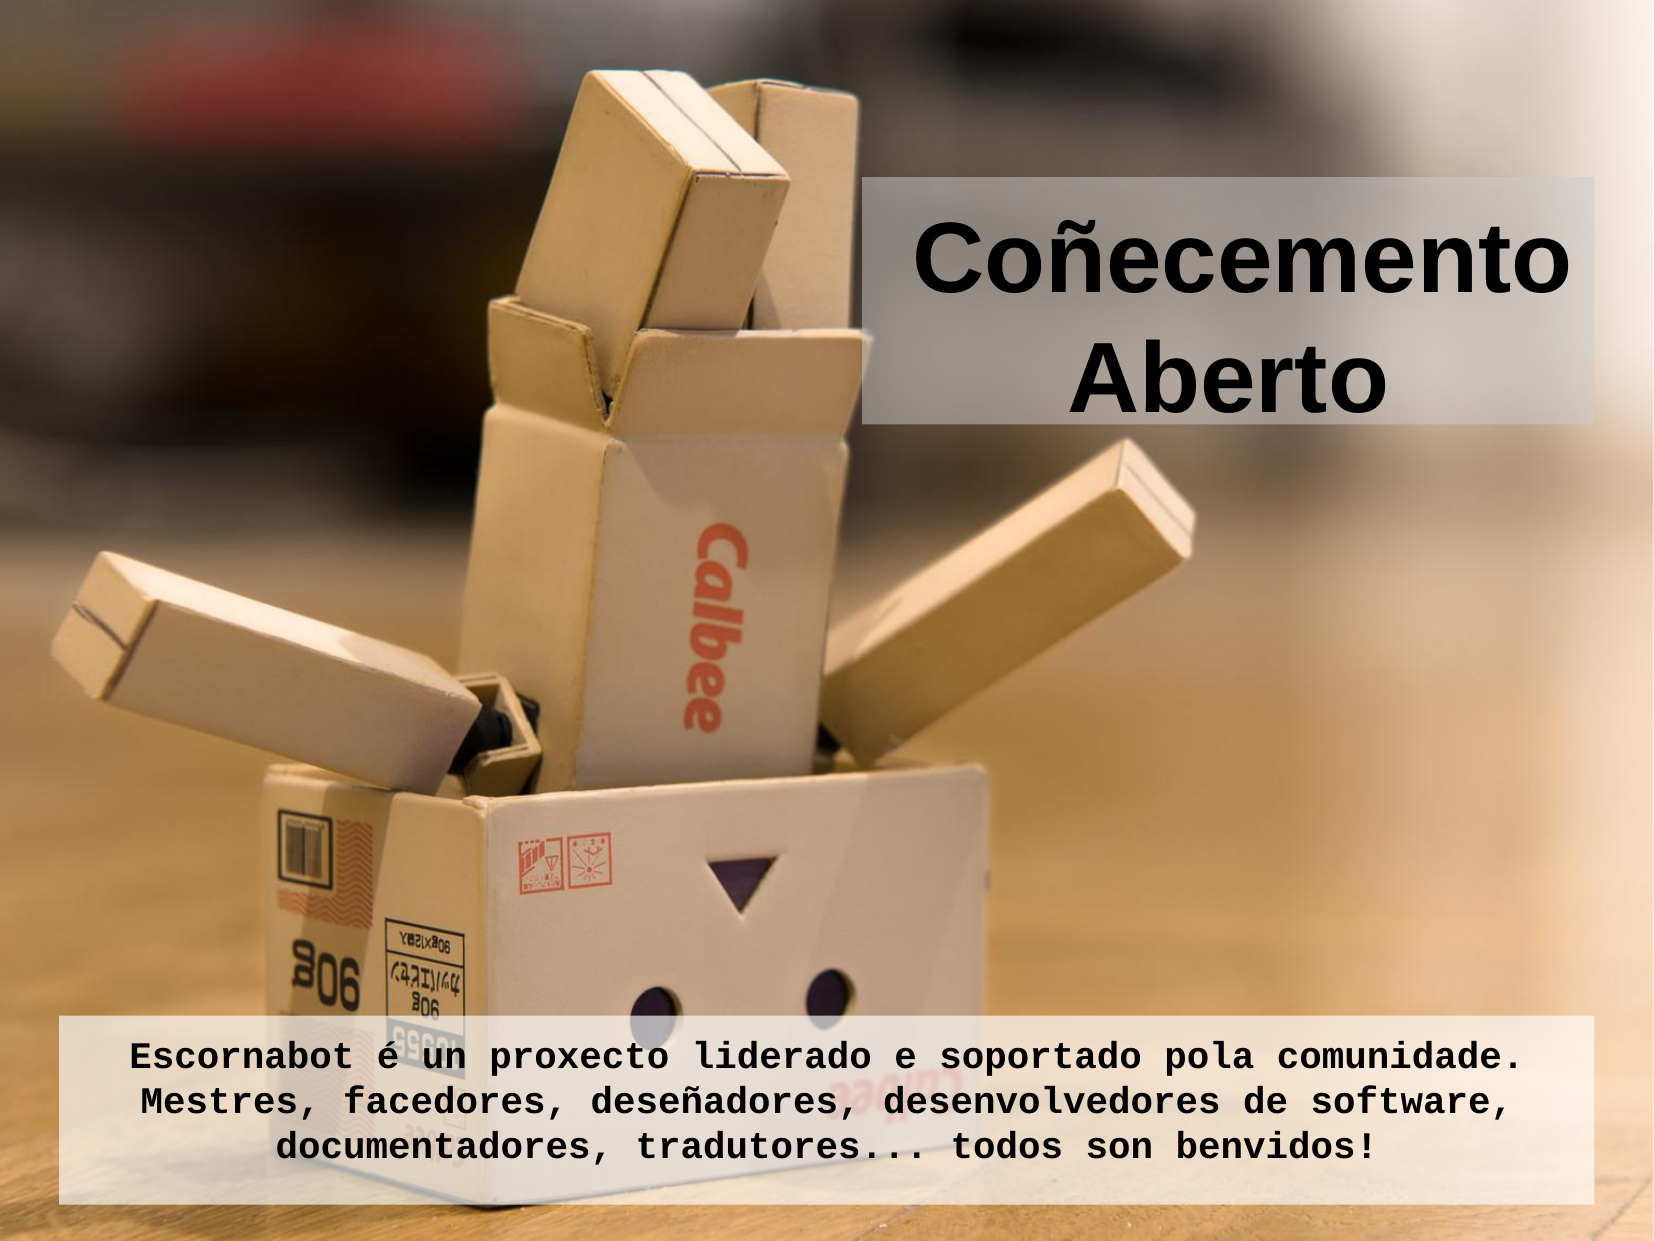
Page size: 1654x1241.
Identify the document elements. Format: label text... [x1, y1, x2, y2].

text_box Coñecemento Aberto [862, 177, 1595, 425]
text_box Escornabot é un proxecto liderado e soportado pola comunidade. Mestres, facedores, deseñadores, desenvolvedores de software, documentadores, tradutores... todos son benvidos! [59, 1015, 1595, 1205]
picture [0, 0, 1654, 1241]
